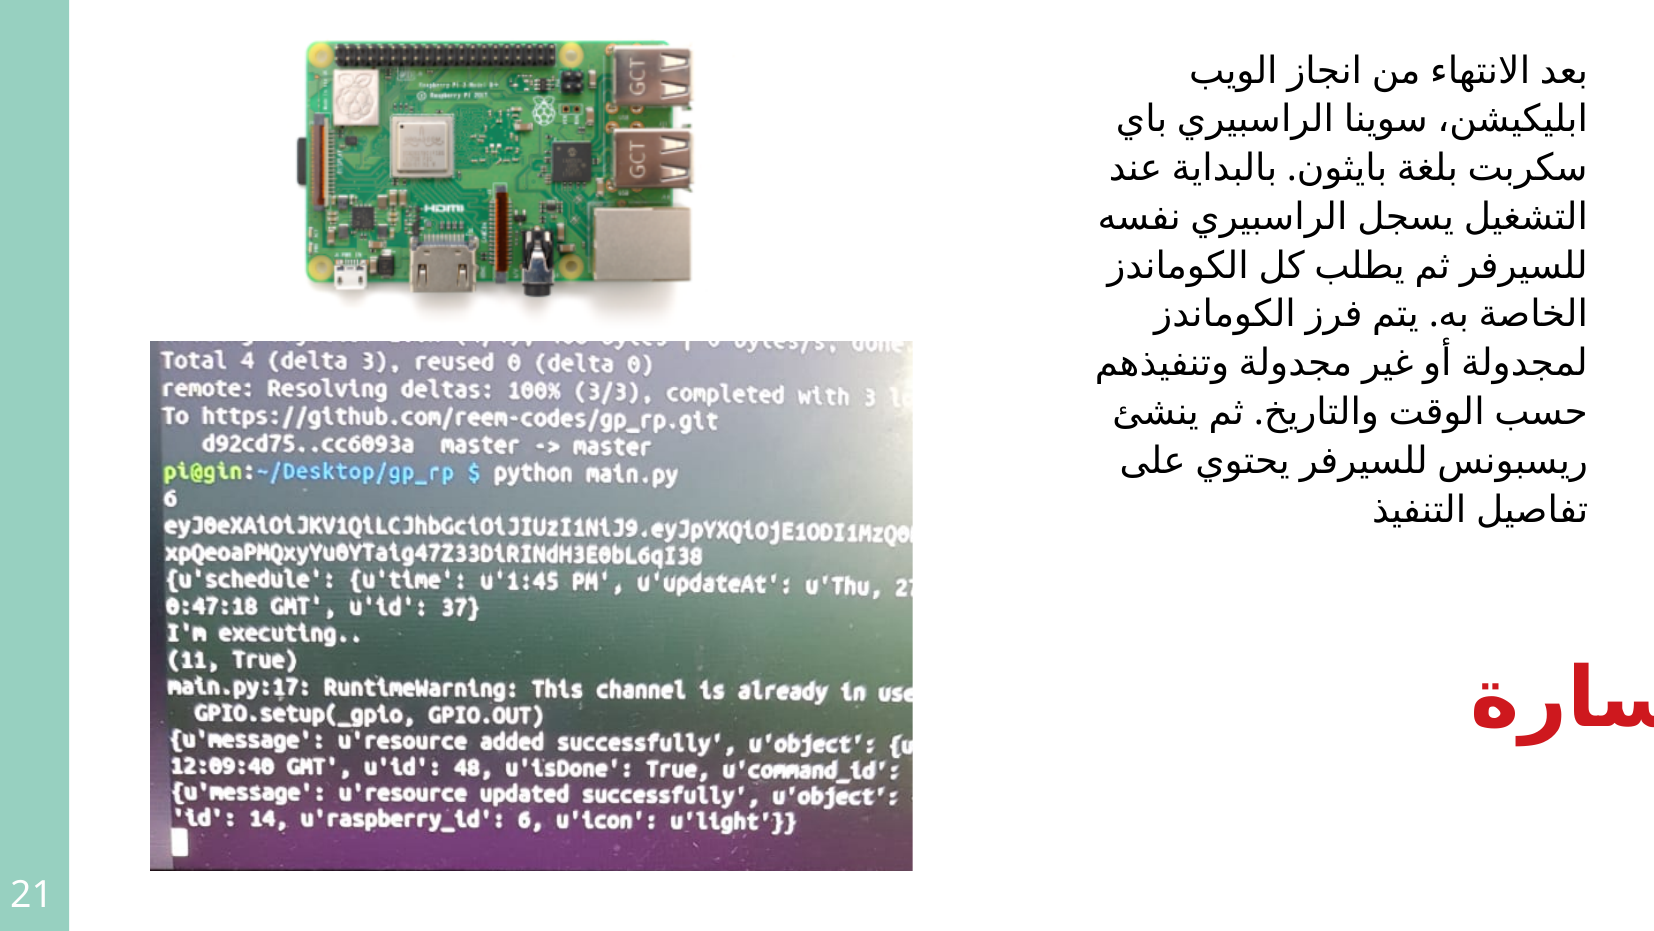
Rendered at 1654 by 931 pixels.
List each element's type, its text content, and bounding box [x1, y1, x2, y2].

text_box <number> [0, 860, 132, 931]
picture [260, 14, 736, 331]
text_box بعد الانتهاء من انجاز الويب ابليكيشن، سوينا الراسبيري باي سكربت بلغة بايثون. بالبداية عند التشغيل يسجل الراسبيري نفسه للسيرفر ثم يطلب كل الكوماندز الخاصة به. يتم فرز الكوماندز لمجدولة أو غير مجدولة وتنفيذهم حسب الوقت والتاريخ. ثم ينشئ ريسبونس للسيرفر يحتوي على تفاصيل التنفيذ [1080, 42, 1617, 455]
picture [150, 341, 913, 871]
text_box سارة [1455, 645, 1604, 750]
text_box [0, 0, 70, 860]
